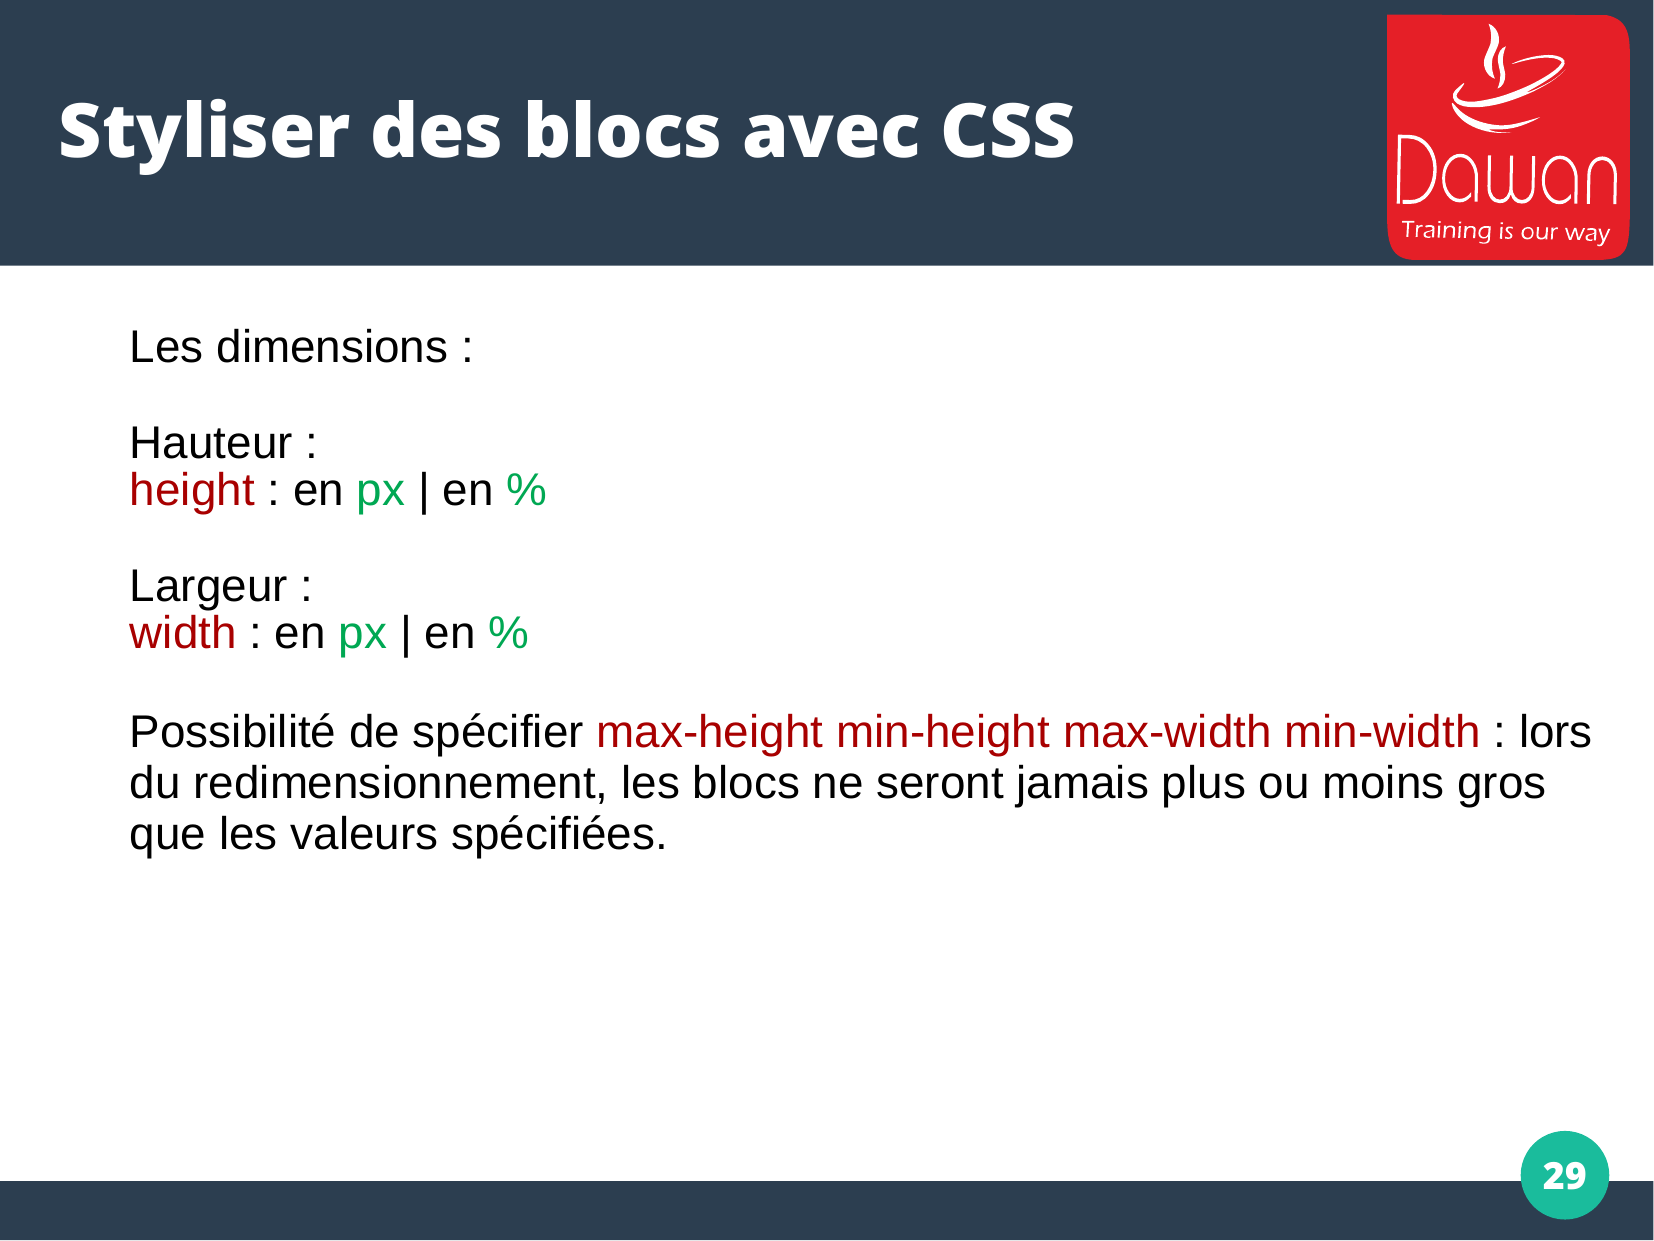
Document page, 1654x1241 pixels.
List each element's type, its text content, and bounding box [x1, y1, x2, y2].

picture [1387, 14, 1630, 260]
title Styliser des blocs avec CSS [59, 49, 1387, 207]
list Les dimensions : Hauteur : height : en px | en % Largeur : width : en px | en % Possibilité de spécifier max-height min-height max-width min-width : lors du redimensionnement, les blocs ne seront jamais plus ou moins gros que les valeurs spécifiées. [59, 324, 1595, 1152]
